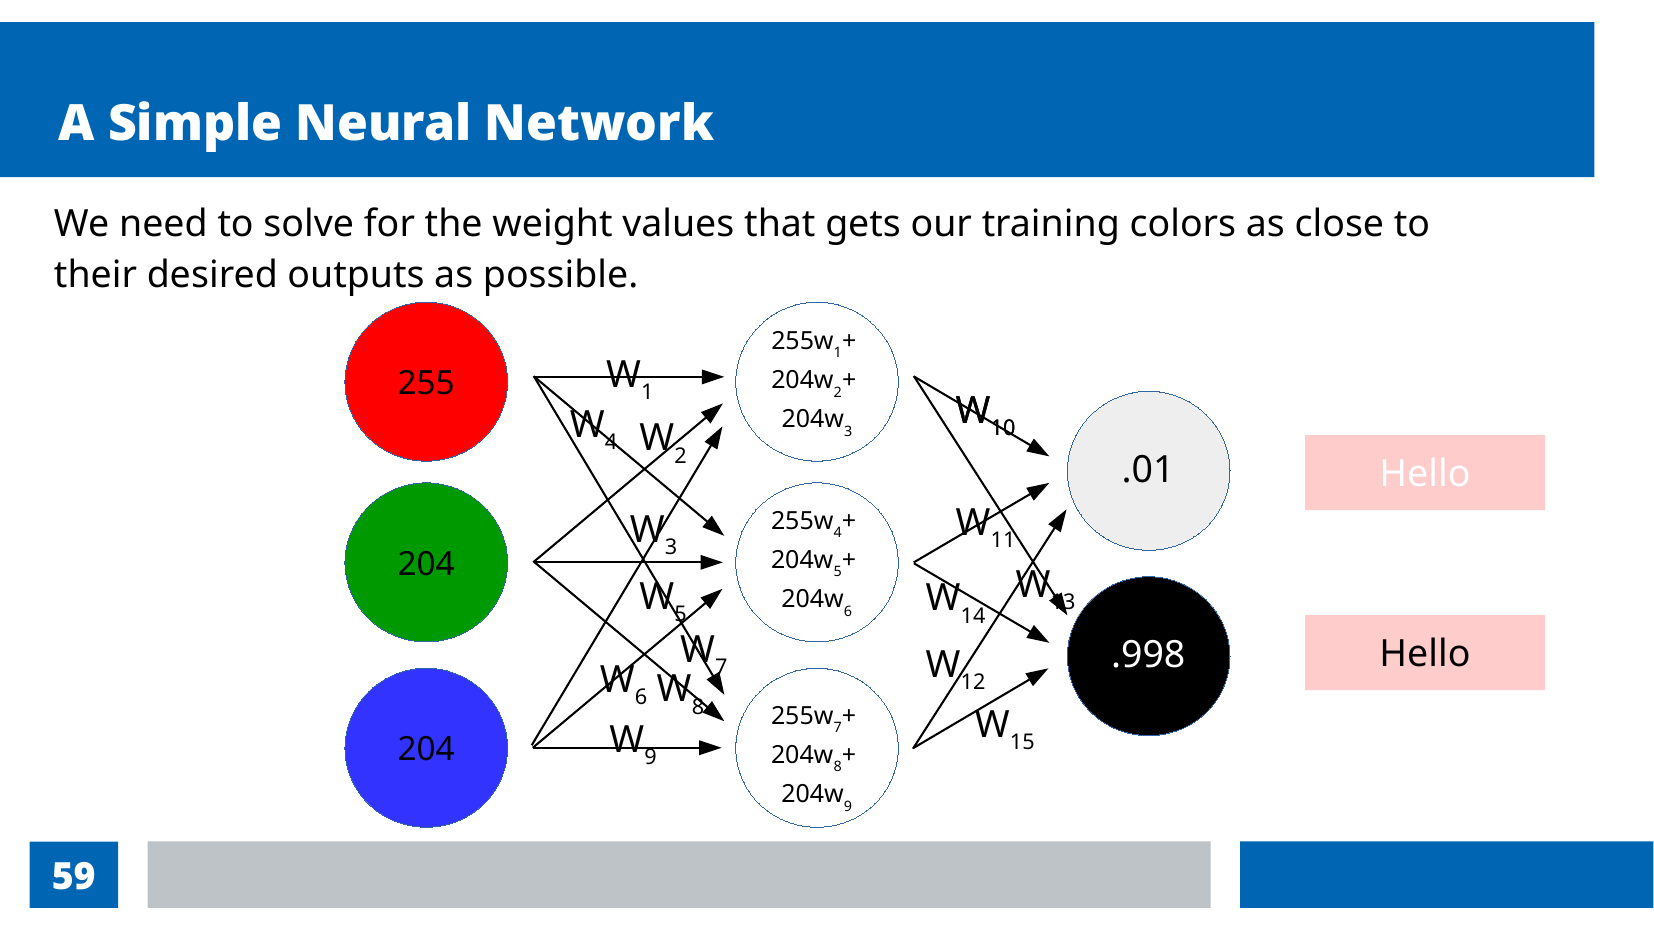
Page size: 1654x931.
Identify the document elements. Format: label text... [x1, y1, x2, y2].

text_box 204 [344, 668, 508, 828]
text_box W10 [940, 376, 1036, 447]
text_box Hello [1305, 435, 1546, 511]
title A Simple Neural Network [59, 44, 1595, 156]
text_box W2 [624, 403, 706, 474]
text_box Hello [1305, 615, 1546, 691]
text_box 255 [344, 302, 508, 462]
text_box W4 [555, 390, 636, 461]
text_box 204 [344, 482, 508, 642]
text_box [1067, 621, 1080, 699]
text_box We need to solve for the weight values that gets our training colors as close to their desired outputs as possible. [39, 189, 1615, 299]
text_box .01 [1080, 435, 1217, 556]
text_box W6 [585, 645, 666, 716]
text_box W13 [1000, 550, 1096, 621]
text_box [1067, 391, 1231, 514]
text_box W5 [624, 561, 706, 633]
text_box W11 [940, 488, 1036, 559]
text_box W7 [665, 615, 746, 686]
text_box [1096, 576, 1231, 700]
text_box W3 [615, 495, 717, 566]
text_box .998 [1080, 620, 1217, 741]
text_box W9 [594, 705, 676, 776]
text_box W14 [910, 563, 1006, 634]
text_box W12 [910, 634, 1006, 701]
text_box 255w7+ 204w8+ 204w9 [748, 690, 886, 815]
text_box 255w1+ 204w2+ 204w3 [735, 302, 899, 462]
text_box W15 [960, 690, 1055, 761]
text_box 255w4+ 204w5+ 204w6 [748, 495, 886, 620]
text_box W8 [641, 654, 723, 725]
